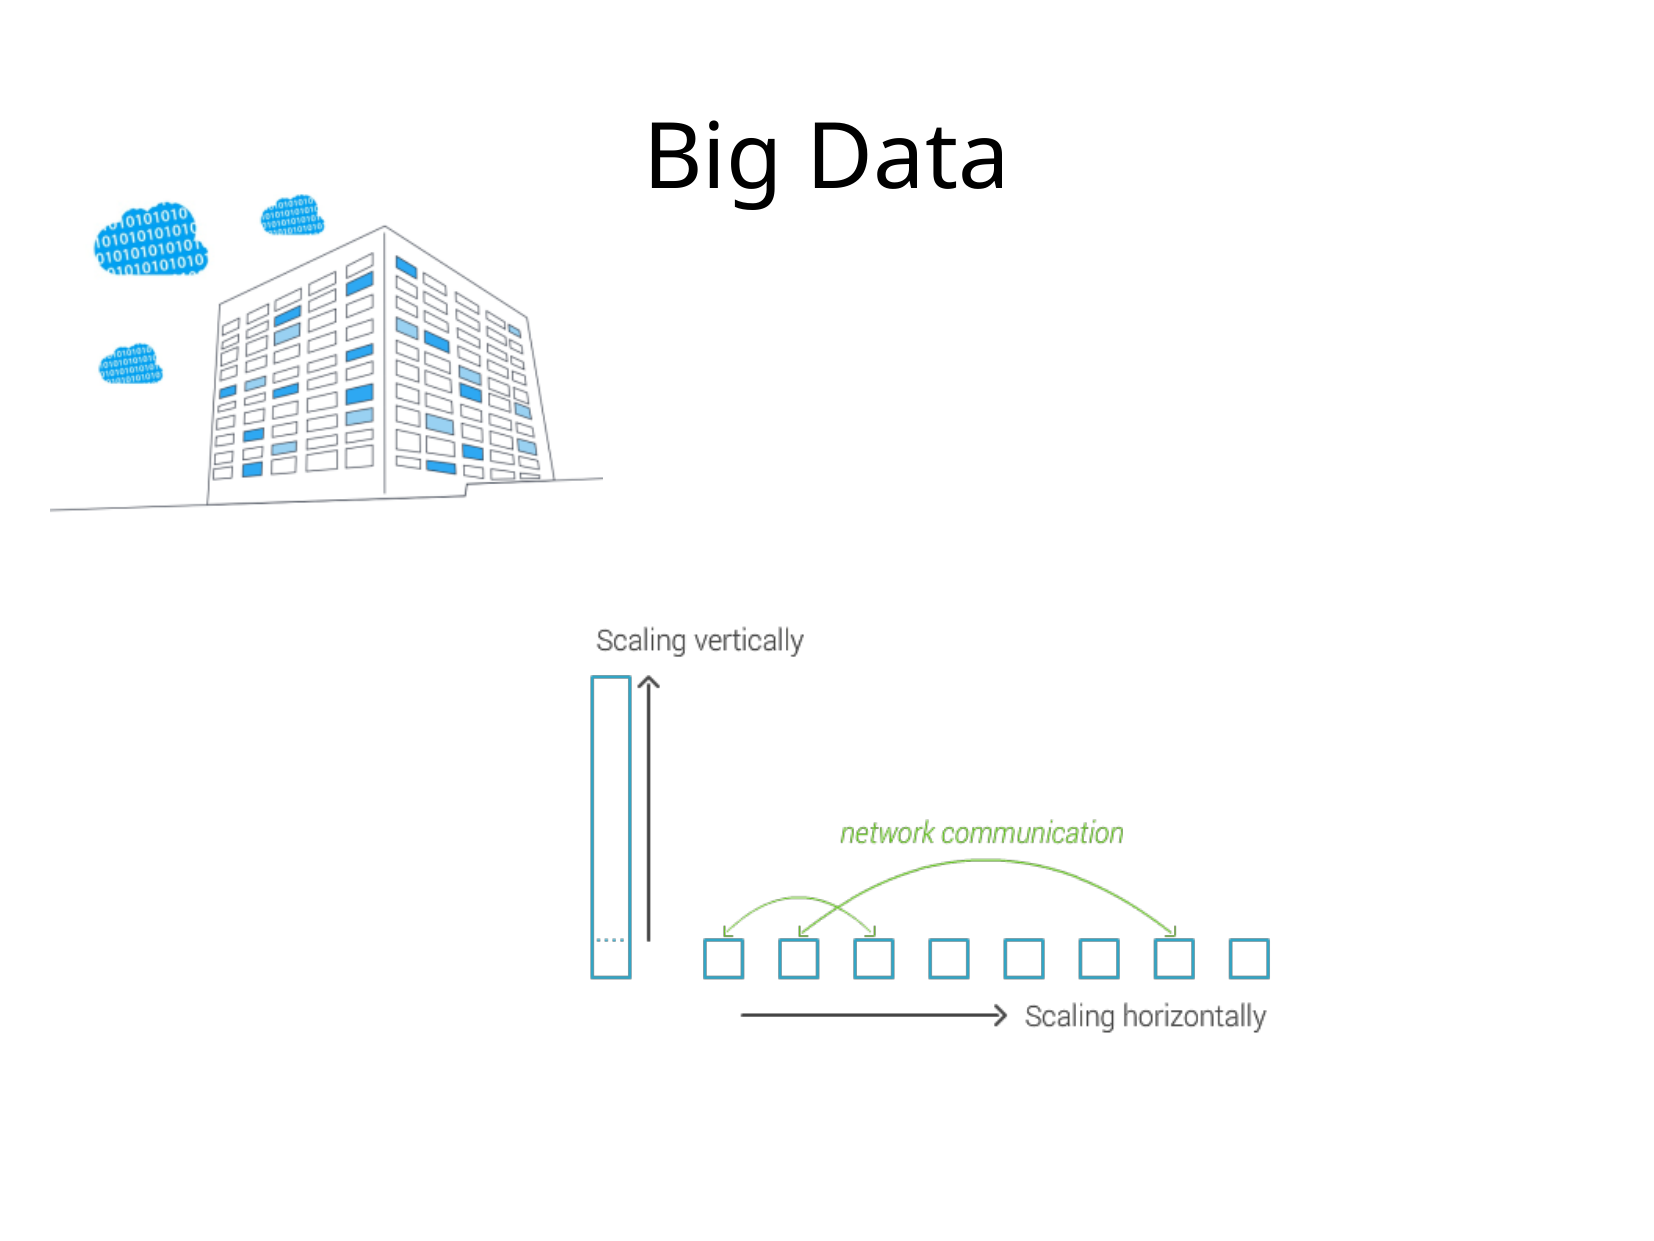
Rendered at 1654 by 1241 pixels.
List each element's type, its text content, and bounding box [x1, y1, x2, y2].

picture [555, 602, 1306, 1053]
picture [50, 165, 603, 520]
title Big Data [82, 49, 1571, 257]
